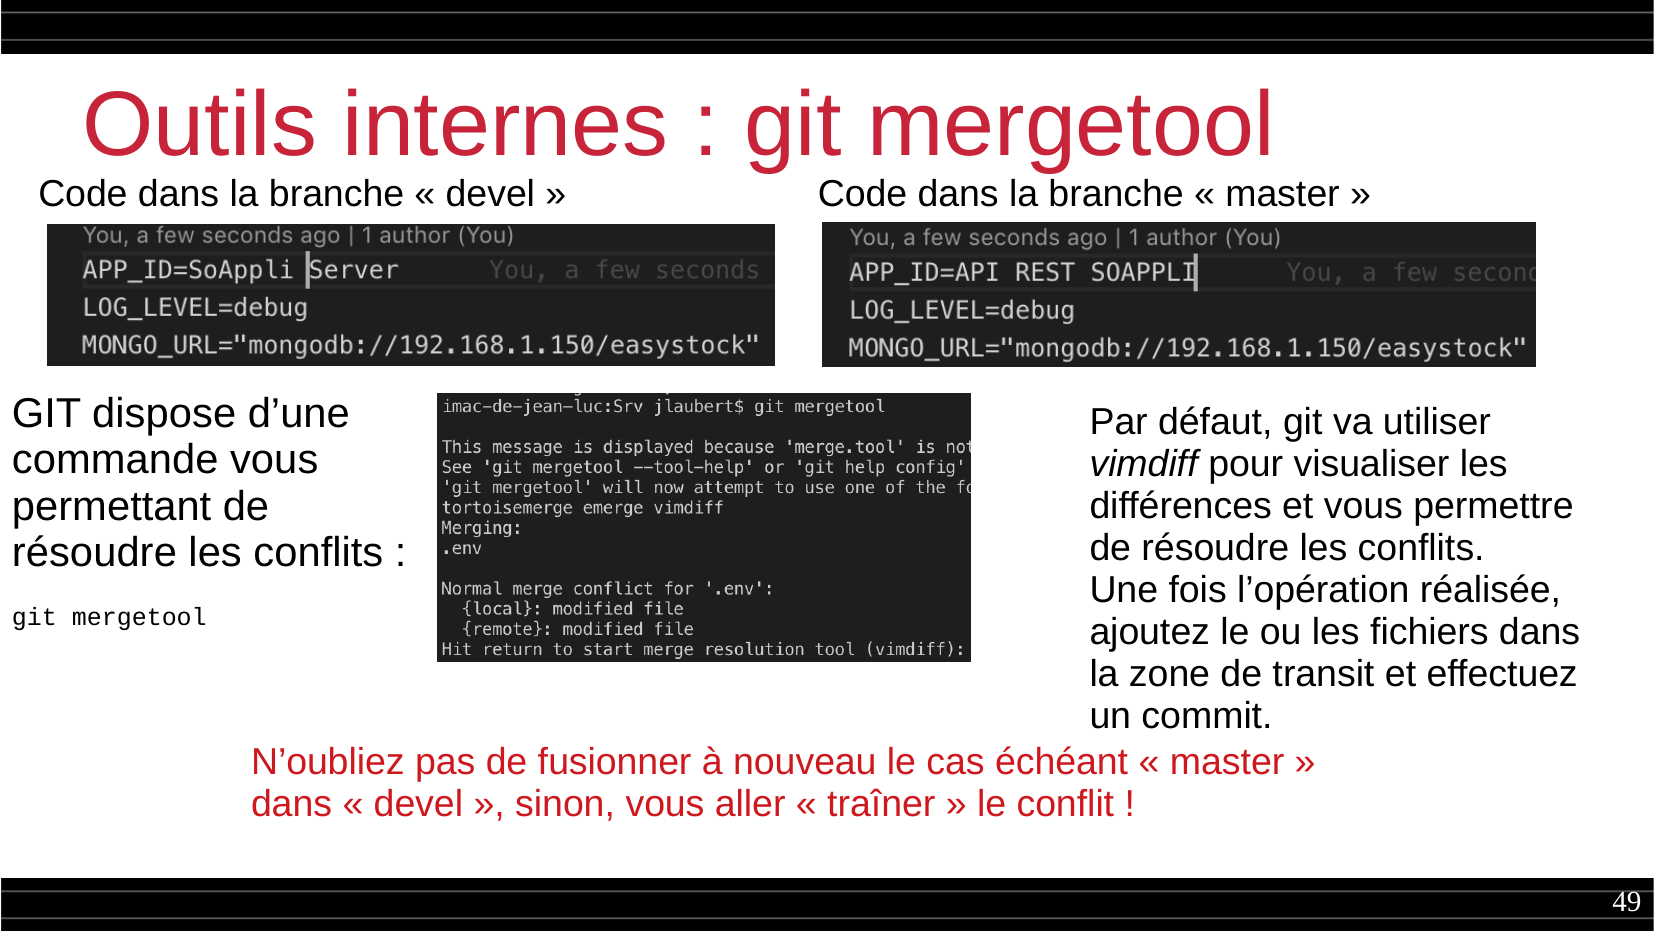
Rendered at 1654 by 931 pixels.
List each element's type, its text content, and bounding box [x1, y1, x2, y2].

picture [47, 224, 775, 367]
picture [1, 0, 1654, 54]
list GIT dispose d’une commande vous permettant de résoudre les conflits : git mergetool [11, 389, 426, 662]
title Outils internes : git mergetool [82, 45, 1571, 201]
picture [1, 878, 1654, 931]
picture [437, 393, 971, 662]
text_box Code dans la branche « master » [803, 165, 1418, 225]
text_box Par défaut, git va utiliser vimdiff pour visualiser les différences et vous permettre de résoudre les conflits. Une fois l’opération réalisée, ajoutez le ou les fichiers dans la zone de transit et effectuez un commit. [1074, 393, 1619, 745]
text_box Code dans la branche « devel » [23, 165, 615, 225]
picture [822, 222, 1536, 367]
text_box N’oubliez pas de fusionner à nouveau le cas échéant « master » dans « devel », sinon, vous aller « traîner » le conflit ! [236, 733, 1418, 875]
